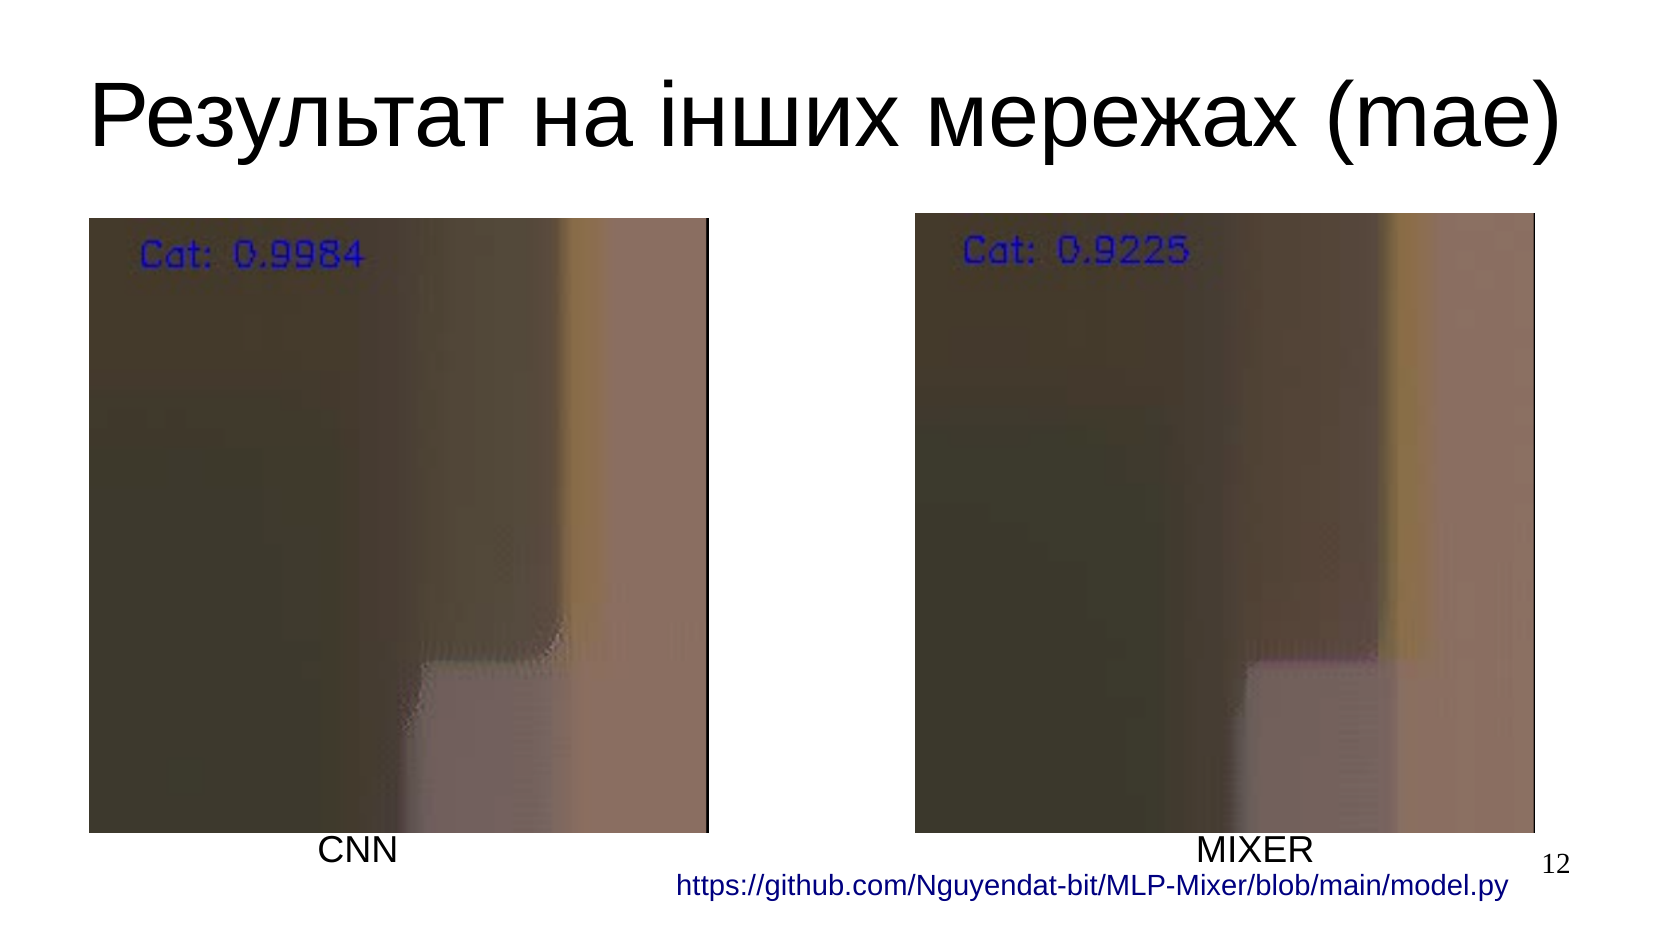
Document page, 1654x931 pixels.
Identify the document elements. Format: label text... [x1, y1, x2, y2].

text_box MIXER [1181, 820, 1330, 861]
title Результат на інших мережах (mae) [82, 37, 1571, 193]
text_box СNN [302, 820, 414, 878]
text_box https://github.com/Nguyendat-bit/MLP-Mixer/blob/main/model.py [661, 861, 1548, 910]
picture [89, 218, 709, 833]
picture [915, 213, 1535, 833]
